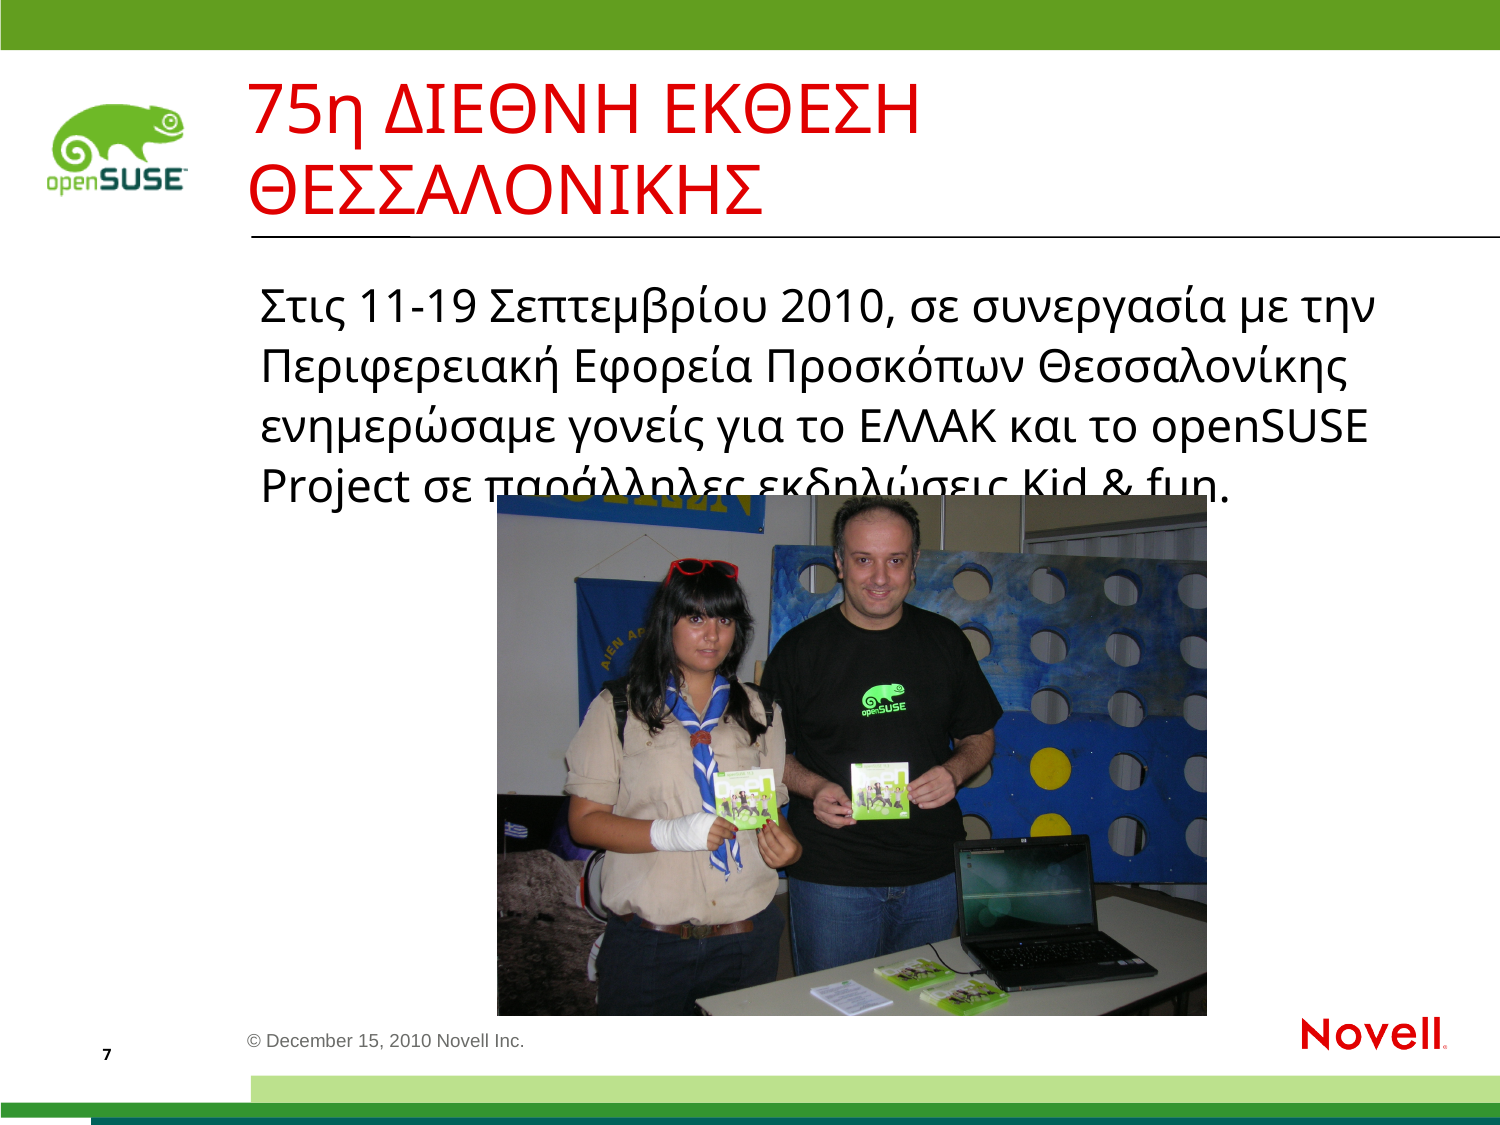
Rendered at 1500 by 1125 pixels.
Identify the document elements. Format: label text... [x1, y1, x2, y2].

picture [497, 495, 1207, 1016]
picture [1295, 1026, 1453, 1056]
list Στις 11-19 Σεπτεμβρίου 2010, σε συνεργασία με την Περιφερειακή Εφορεία Προσκόπων Θεσσαλονίκης ενημερώσαμε γονείς για το ΕΛΛΑΚ και το openSUSE Project σε παράλληλες εκδηλώσεις Kid & fun. [245, 267, 1458, 1026]
title 75η ΔΙΕΘΝΗ ΕΚΘΕΣΗ ΘΕΣΣΑΛΟΝΙΚΗΣ [246, 60, 1409, 239]
picture [47, 104, 188, 197]
